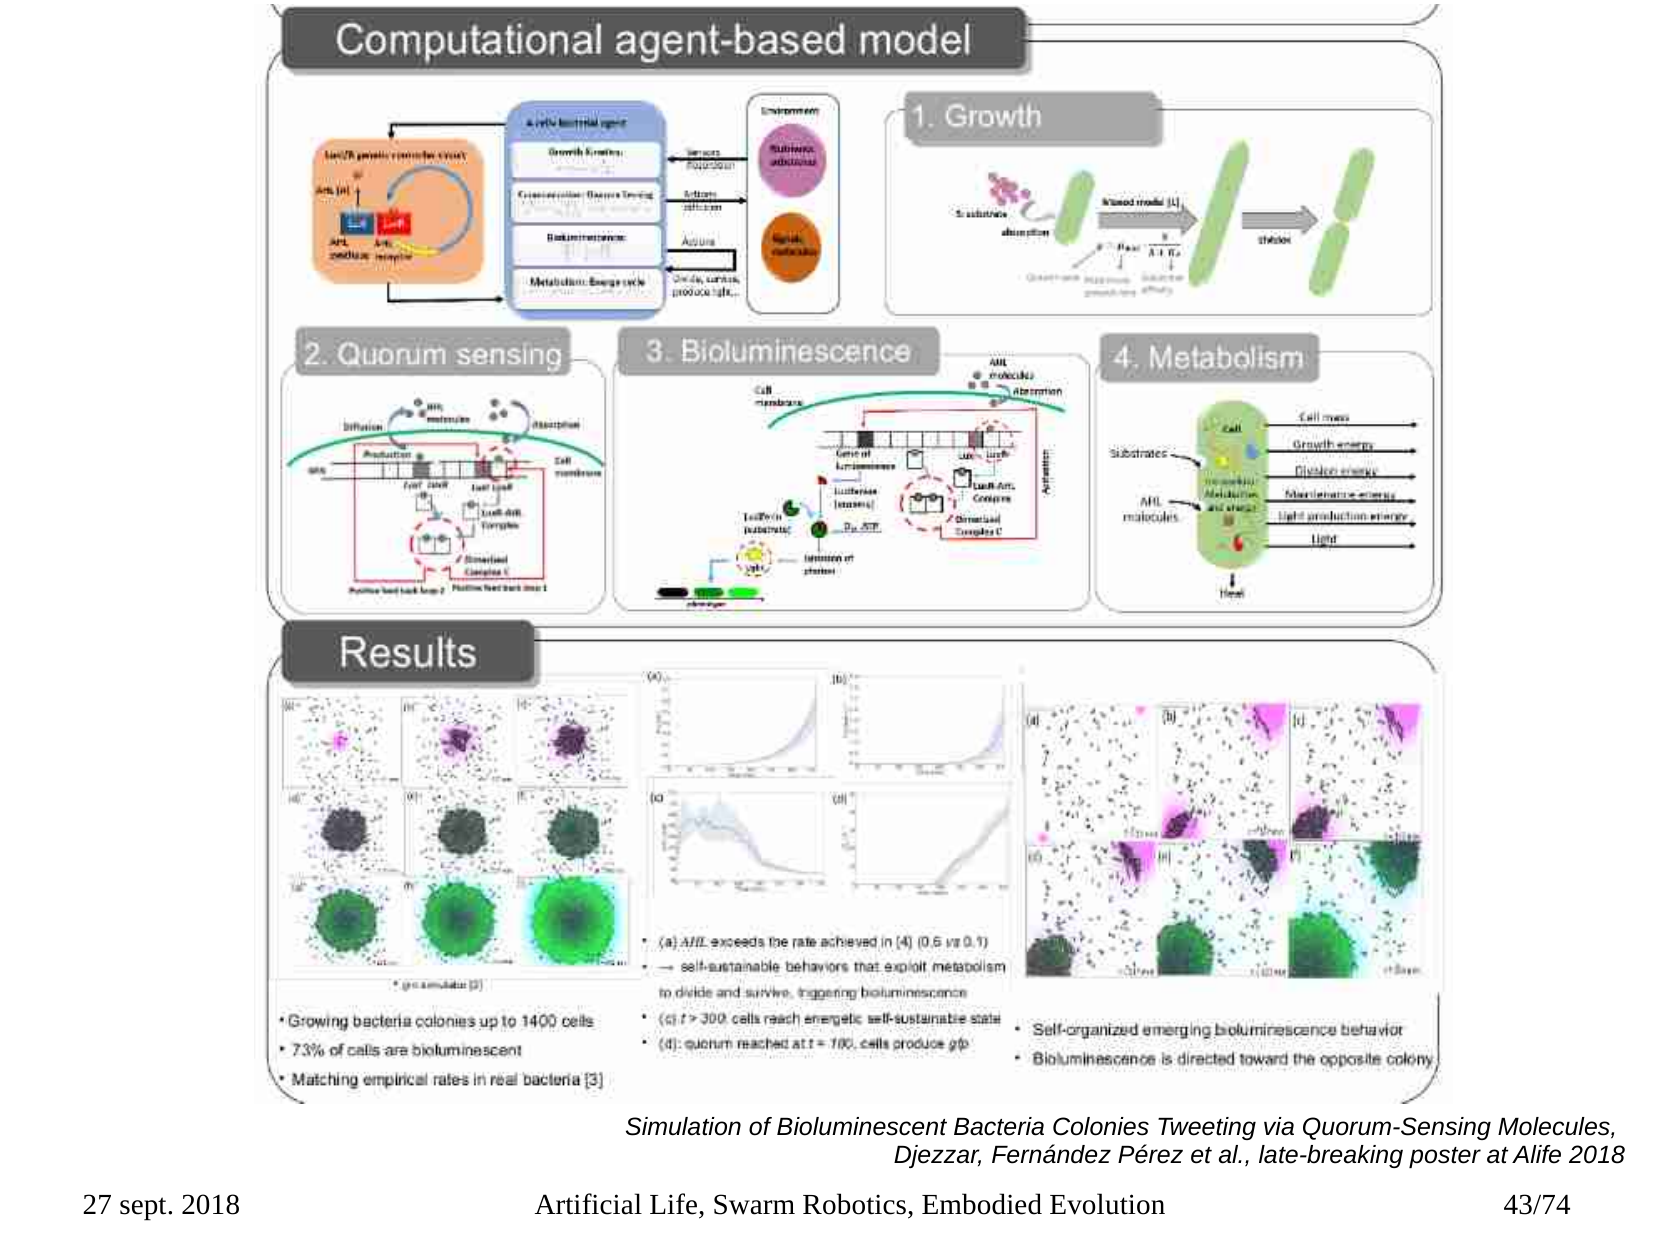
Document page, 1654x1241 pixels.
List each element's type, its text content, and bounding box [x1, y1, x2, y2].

text_box Simulation of Bioluminescent Bacteria Colonies Tweeting via Quorum-Sensing Molecules, Djezzar, Fernández Pérez et al., late-breaking poster at Alife 2018 [141, 1105, 1642, 1177]
picture [254, 4, 1453, 1104]
